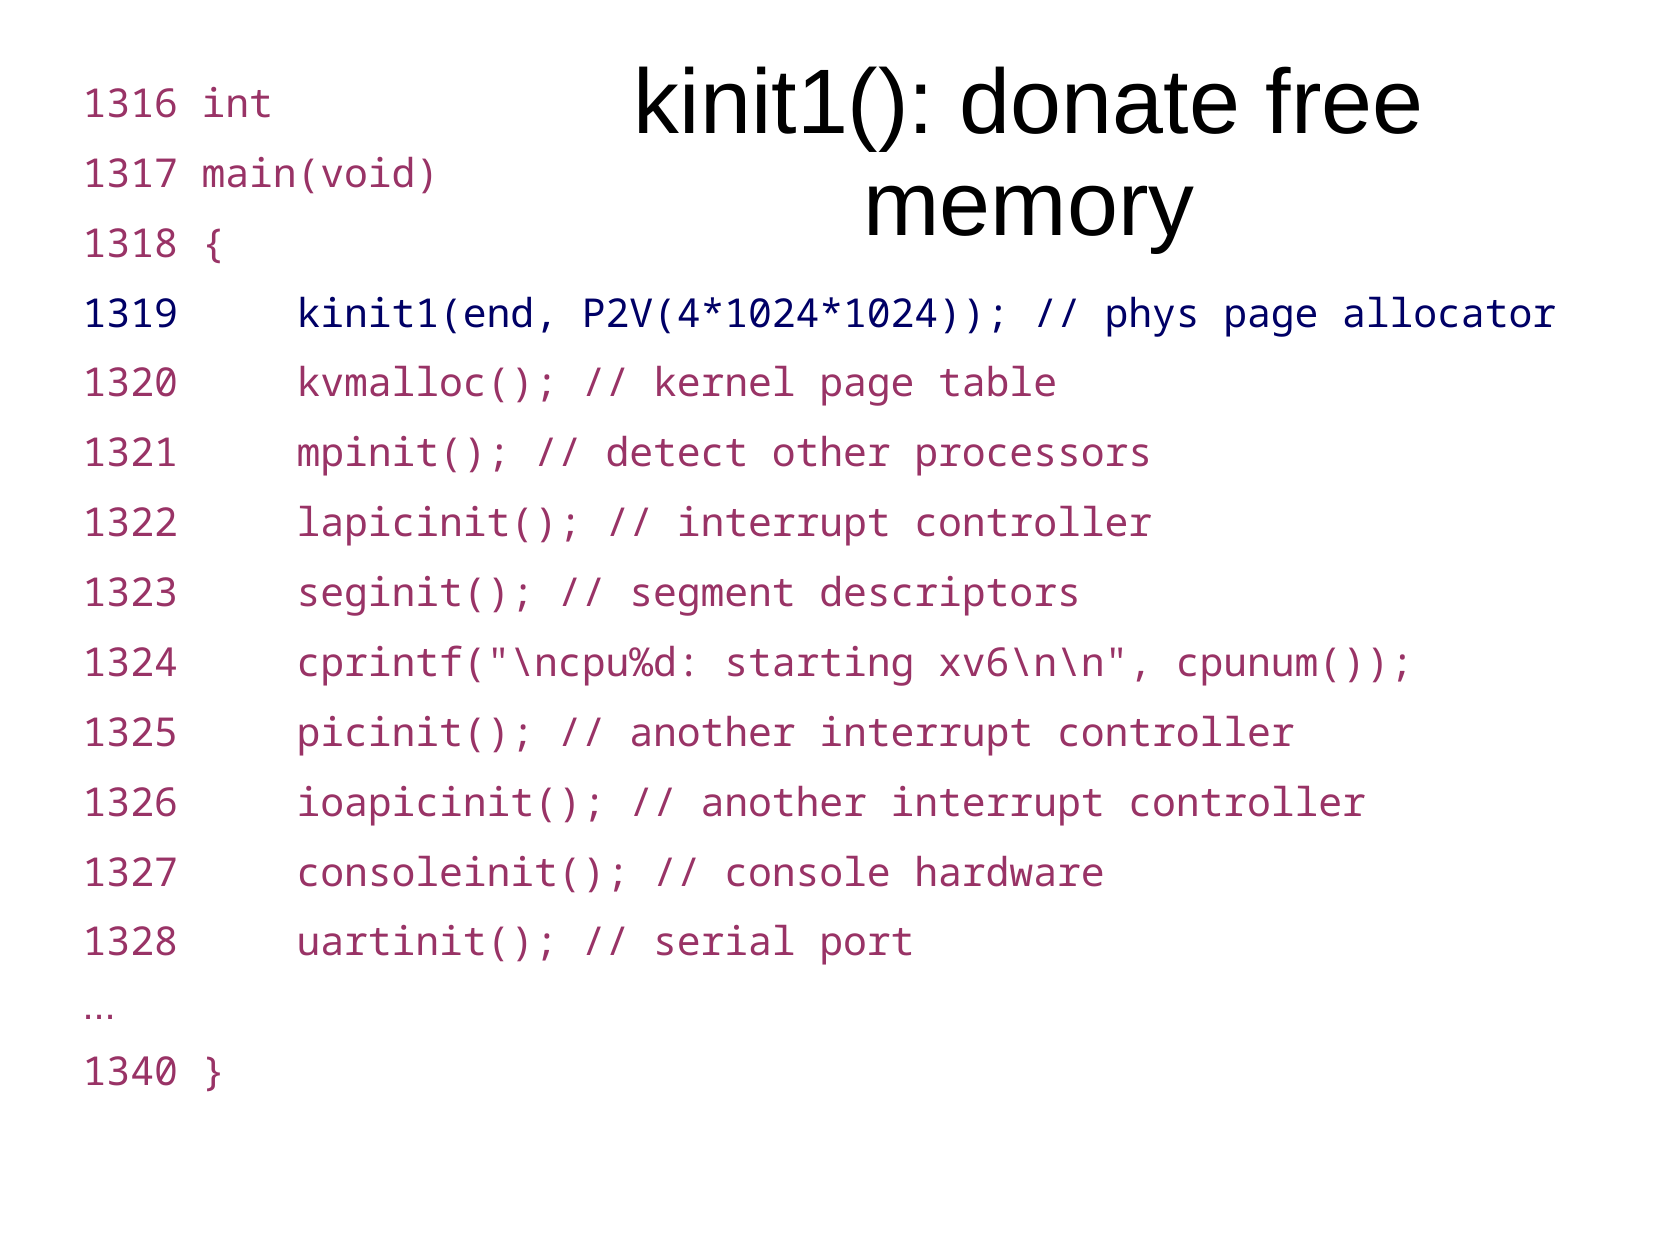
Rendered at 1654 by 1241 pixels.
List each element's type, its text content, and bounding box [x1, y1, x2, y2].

list 1316 int 1317 main(void) 1318 { 1319 kinit1(end, P2V(4*1024*1024)); // phys page allocator 1320 kvmalloc(); // kernel page table 1321 mpinit(); // detect other processors 1322 lapicinit(); // interrupt controller 1323 seginit(); // segment descriptors 1324 cprintf("\ncpu%d: starting xv6\n\n", cpunum()); 1325 picinit(); // another interrupt controller 1326 ioapicinit(); // another interrupt controller 1327 consoleinit(); // console hardware 1328 uartinit(); // serial port ... 1340 } [82, 75, 1571, 1163]
title kinit1(): donate free memory [487, 49, 1571, 257]
